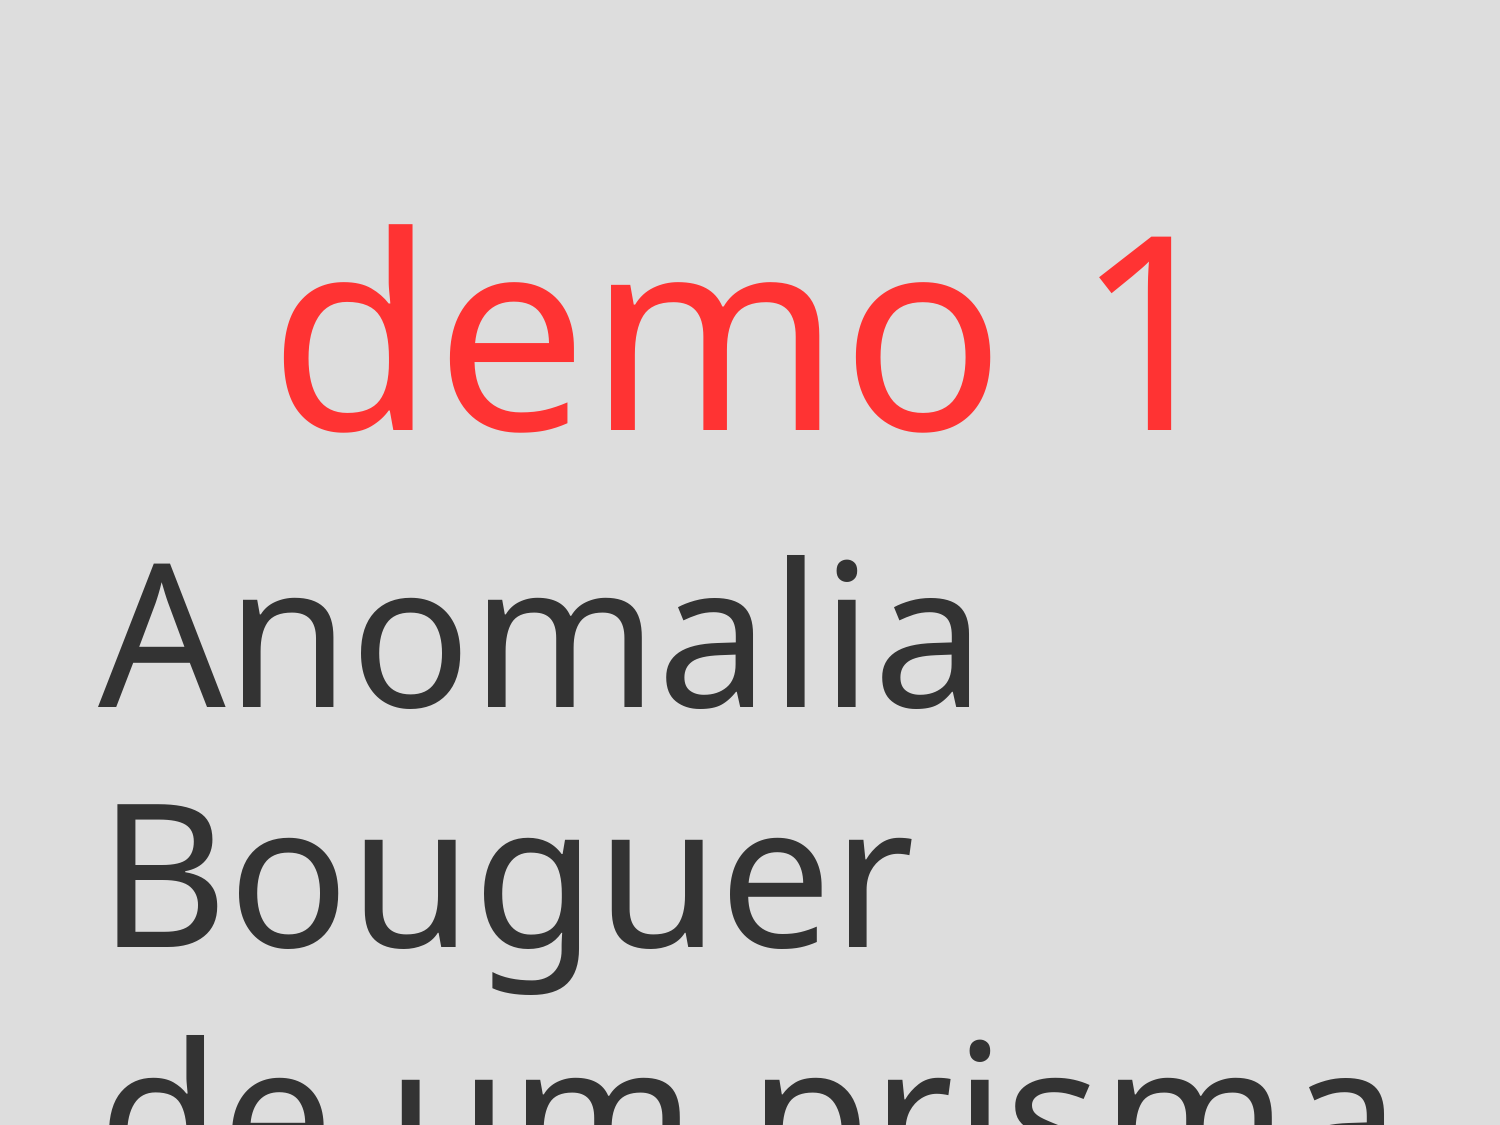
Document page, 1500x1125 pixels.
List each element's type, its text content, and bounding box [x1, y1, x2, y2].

title Anomalia Bouguer de um prisma [75, 493, 1425, 1008]
title demo 1 [75, 146, 1425, 405]
